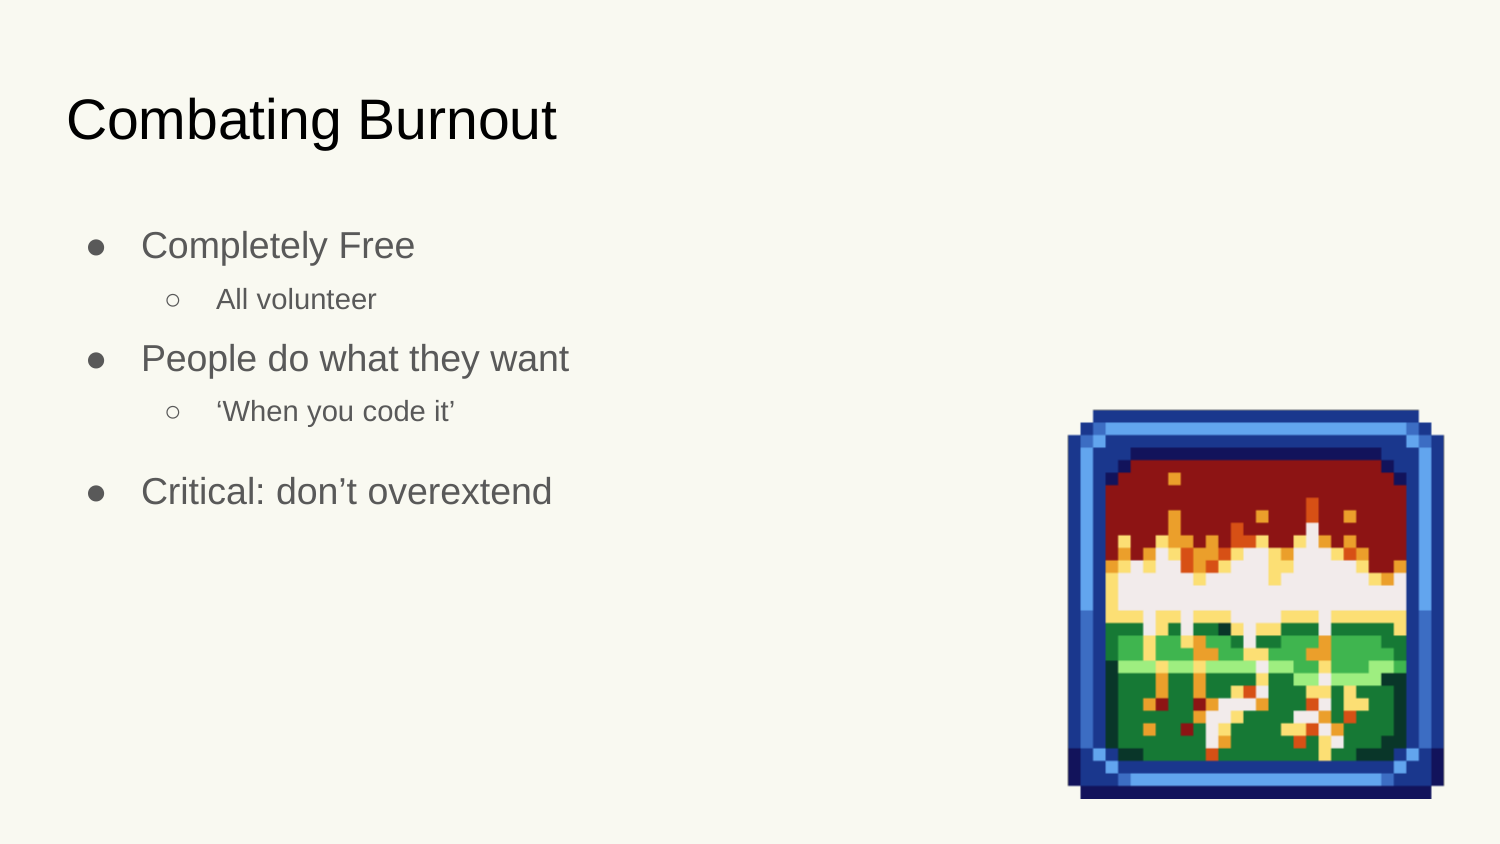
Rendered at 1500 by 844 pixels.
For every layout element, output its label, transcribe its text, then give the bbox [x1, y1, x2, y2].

list Completely Free All volunteer People do what they want ‘When you code it’ Critical: don’t overextend [51, 189, 1449, 750]
picture [1056, 398, 1457, 799]
title Combating Burnout [51, 72, 1449, 167]
